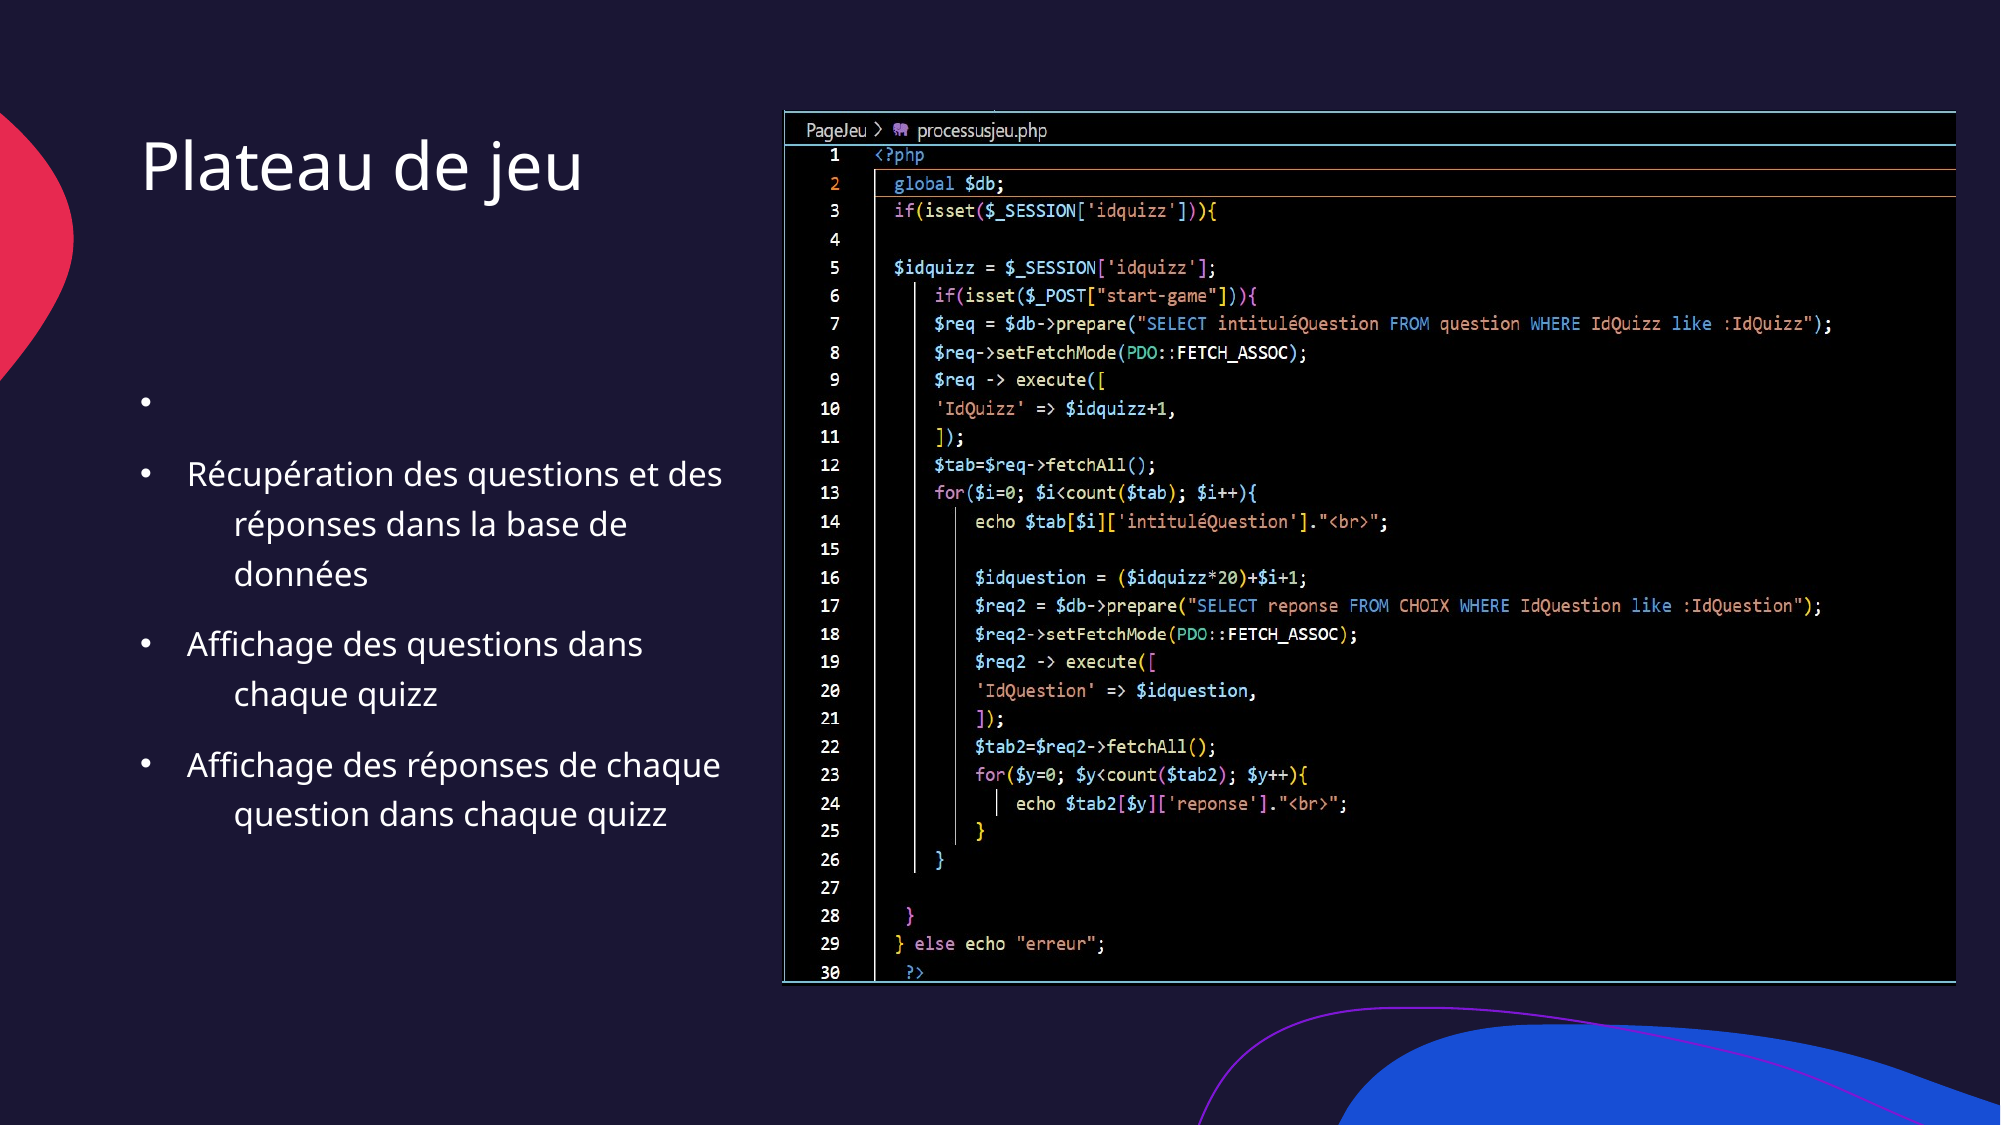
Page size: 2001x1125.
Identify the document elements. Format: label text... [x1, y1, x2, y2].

title Plateau de jeu [125, 125, 751, 375]
list Récupération des questions et des réponses dans la base de données Affichage des questions dans chaque quizz Affichage des réponses de chaque question dans chaque quizz [125, 375, 751, 1000]
picture [782, 110, 1956, 986]
